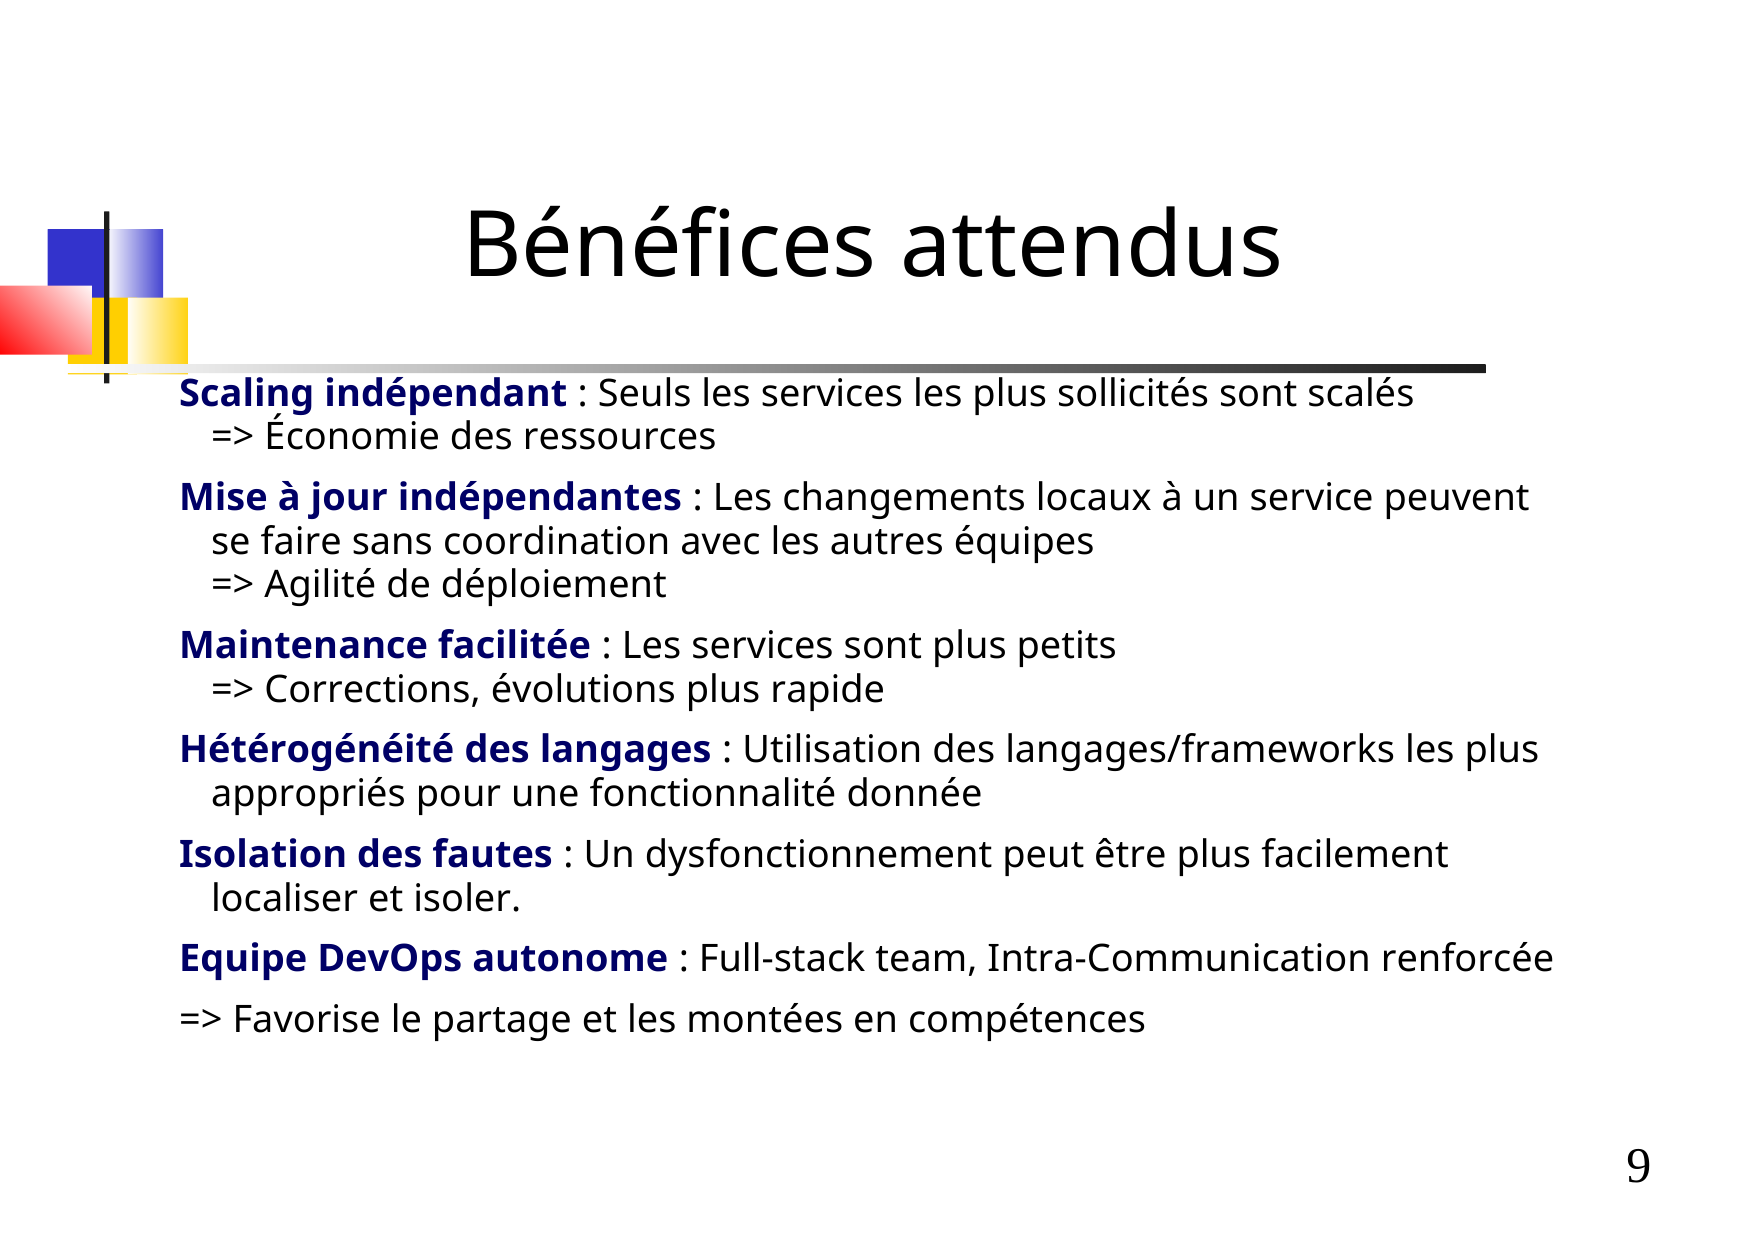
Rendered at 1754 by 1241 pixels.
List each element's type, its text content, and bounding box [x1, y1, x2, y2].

list Scaling indépendant : Seuls les services les plus sollicités sont scalés => Économie des ressources Mise à jour indépendantes : Les changements locaux à un service peuvent se faire sans coordination avec les autres équipes => Agilité de déploiement Maintenance facilitée : Les services sont plus petits => Corrections, évolutions plus rapide Hétérogénéité des langages : Utilisation des langages/frameworks les plus appropriés pour une fonctionnalité donnée Isolation des fautes : Un dysfonctionnement peut être plus facilement localiser et isoler. Equipe DevOps autonome : Full-stack team, Intra-Communication renforcée => Favorise le partage et les montées en compétences [179, 371, 1567, 1091]
title Bénéfices attendus [179, 139, 1567, 351]
